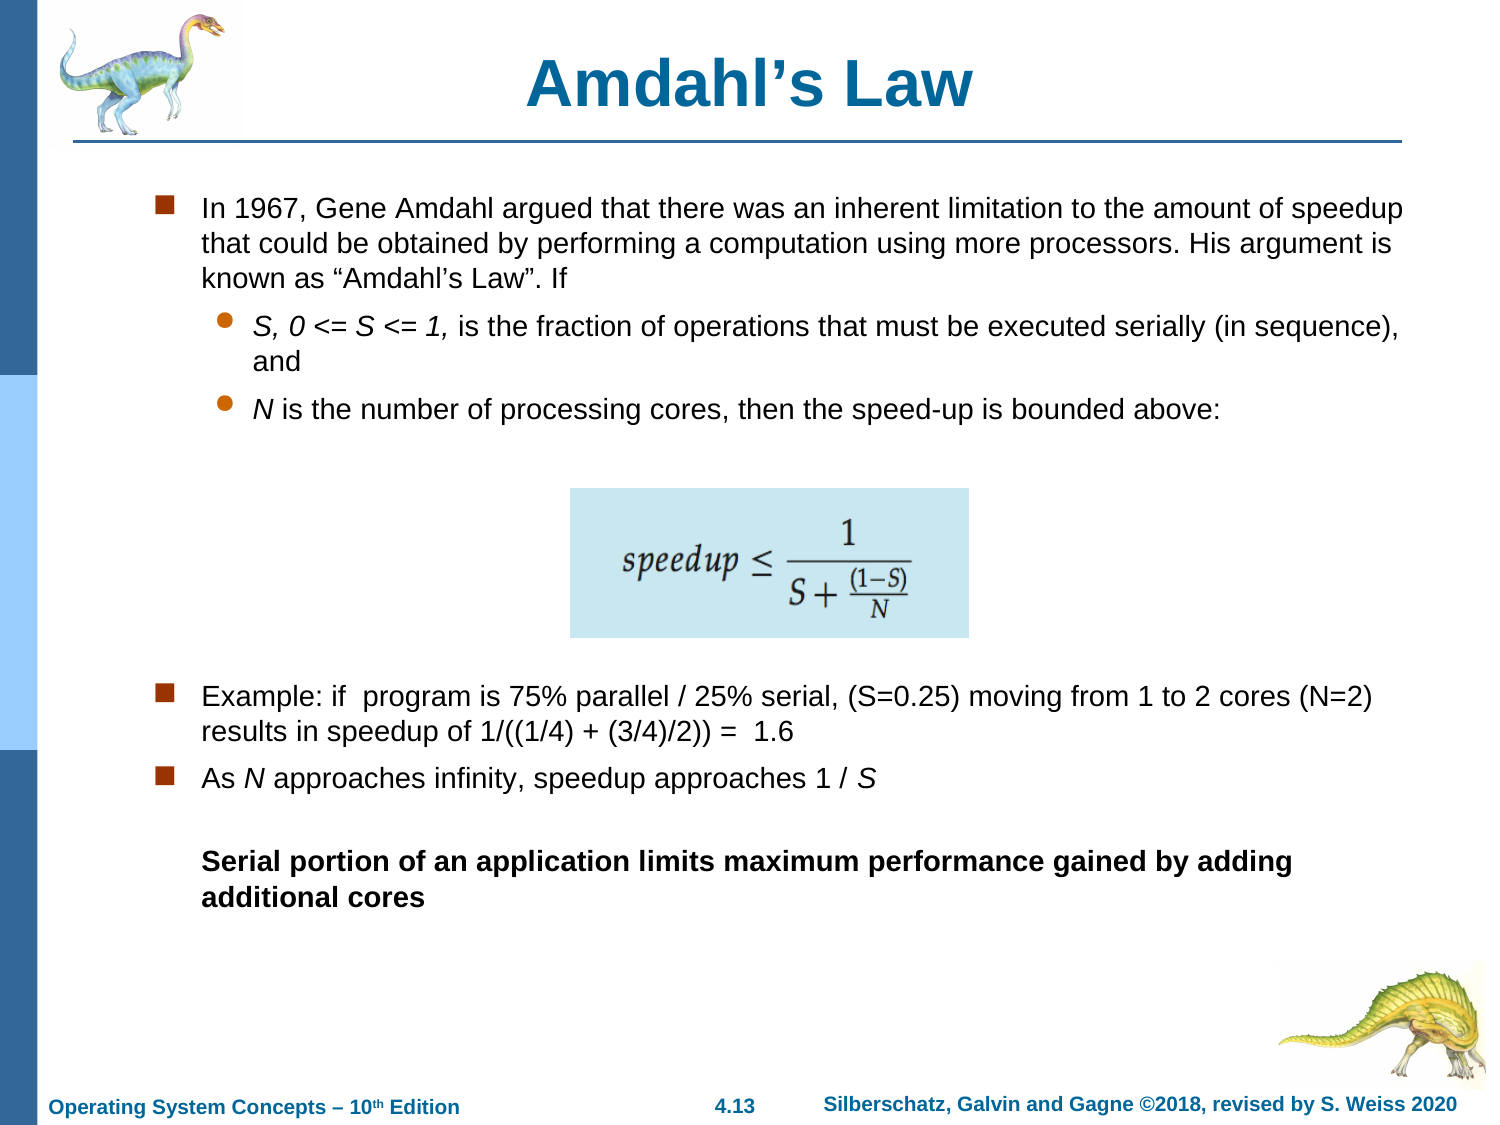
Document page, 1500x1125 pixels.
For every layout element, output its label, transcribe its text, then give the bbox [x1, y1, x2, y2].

list In 1967, Gene Amdahl argued that there was an inherent limitation to the amount of speedup that could be obtained by performing a computation using more processors. His argument is known as “Amdahl’s Law”. If S, 0 <= S <= 1, is the fraction of operations that must be executed serially (in sequence), and N is the number of processing cores, then the speed-up is bounded above: Example: if program is 75% parallel / 25% serial, (S=0.25) moving from 1 to 2 cores (N=2) results in speedup of 1/((1/4) + (3/4)/2)) = 1.6 As N approaches infinity, speedup approaches 1 / S Serial portion of an application limits maximum performance gained by adding additional cores [142, 181, 1439, 925]
picture [1140, 1096, 1148, 1101]
picture [1275, 959, 1486, 1090]
title Amdahl’s Law [75, 33, 1426, 128]
picture [46, 0, 243, 149]
picture [570, 488, 969, 638]
